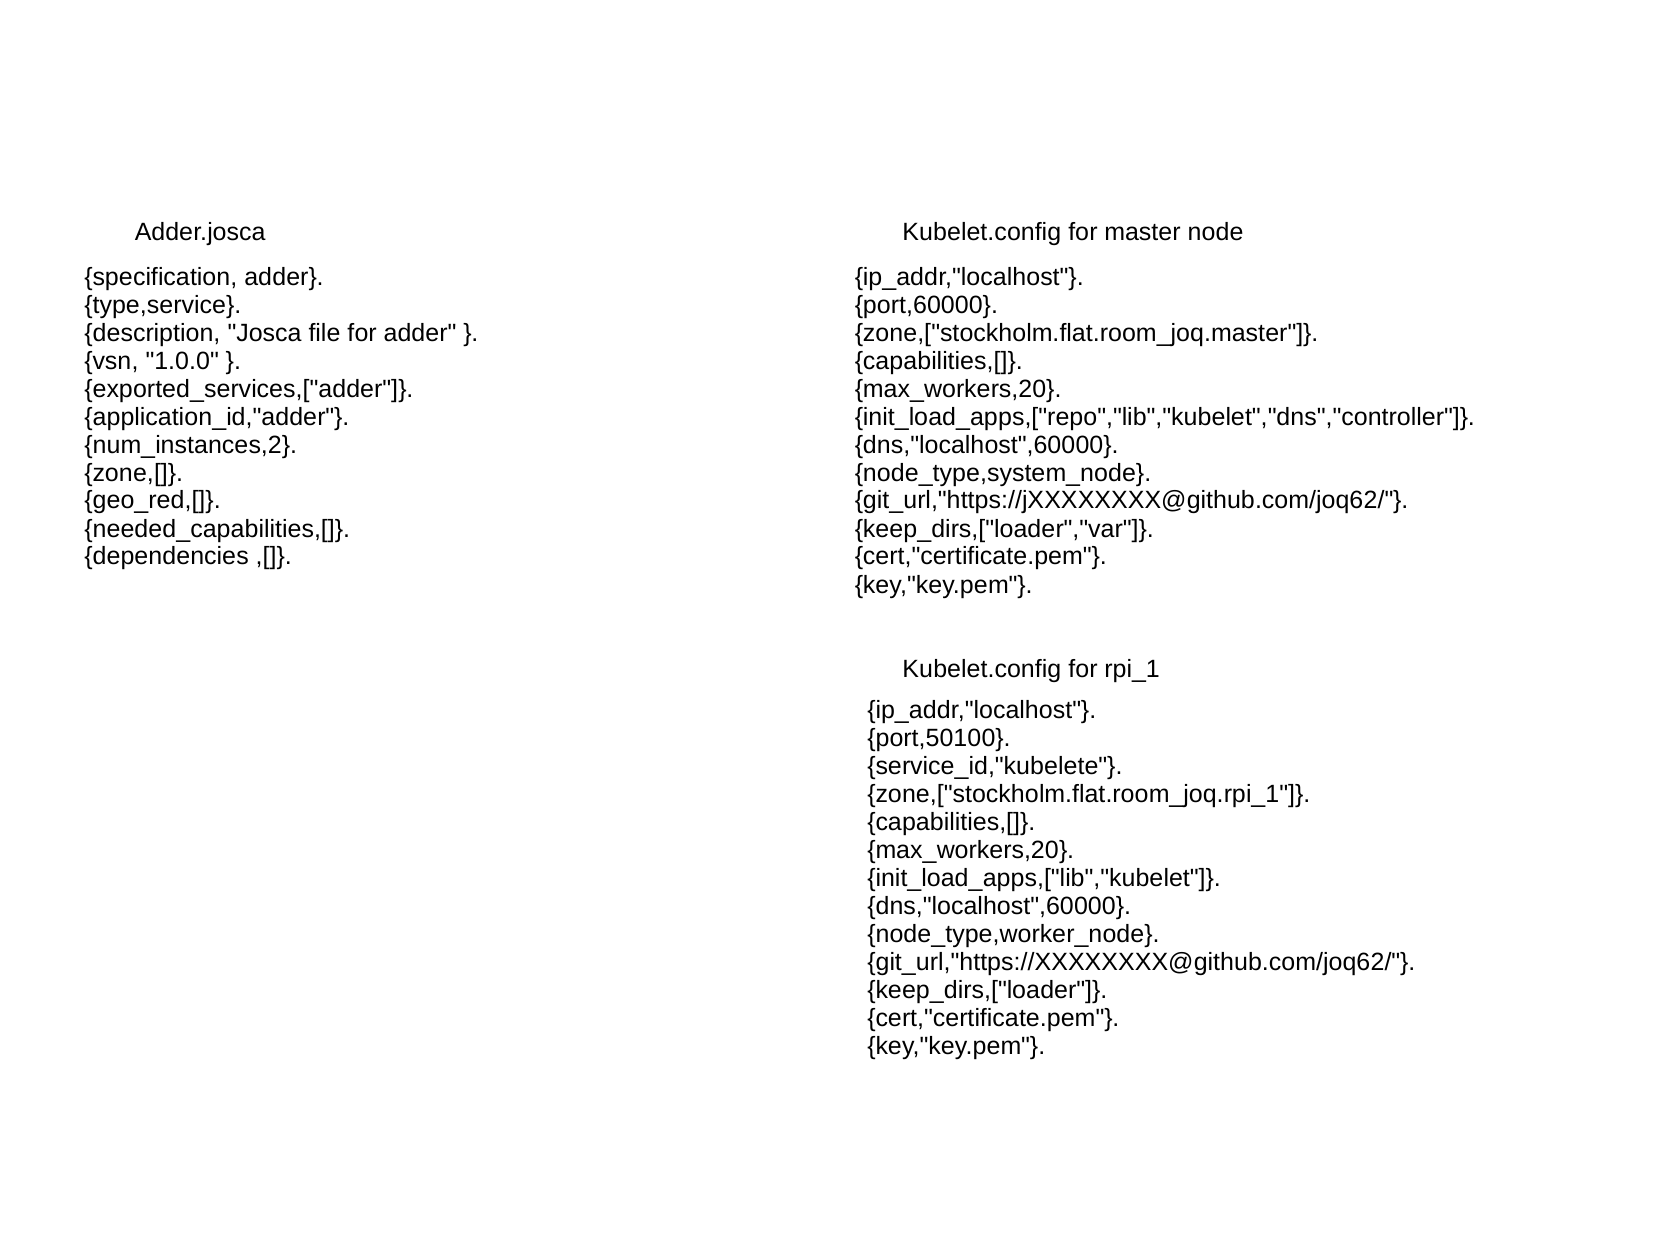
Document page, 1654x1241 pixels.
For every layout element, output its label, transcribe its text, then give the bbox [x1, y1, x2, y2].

text_box {ip_addr,"localhost"}. {port,50100}. {service_id,"kubelete"}. {zone,["stockholm.flat.room_joq.rpi_1"]}. {capabilities,[]}. {max_workers,20}. {init_load_apps,["lib","kubelet"]}. {dns,"localhost",60000}. {node_type,worker_node}. {git_url,"https://XXXXXXXX@github.com/joq62/"}. {keep_dirs,["loader"]}. {cert,"certificate.pem"}. {key,"key.pem"}. [852, 688, 1471, 1096]
text_box Kubelet.config for master node [887, 210, 1260, 253]
text_box Kubelet.config for rpi_1 [887, 647, 1176, 690]
text_box {specification, adder}. {type,service}. {description, "Josca file for adder" }. {vsn, "1.0.0" }. {exported_services,["adder"]}. {application_id,"adder"}. {num_instances,2}. {zone,[]}. {geo_red,[]}. {needed_capabilities,[]}. {dependencies ,[]}. [69, 255, 496, 578]
text_box Adder.josca [120, 210, 281, 253]
text_box {ip_addr,"localhost"}. {port,60000}. {zone,["stockholm.flat.room_joq.master"]}. {capabilities,[]}. {max_workers,20}. {init_load_apps,["repo","lib","kubelet","dns","controller"]}. {dns,"localhost",60000}. {node_type,system_node}. {git_url,"https://jXXXXXXXX@github.com/joq62/"}. {keep_dirs,["loader","var"]}. {cert,"certificate.pem"}. {key,"key.pem"}. [840, 255, 1494, 606]
